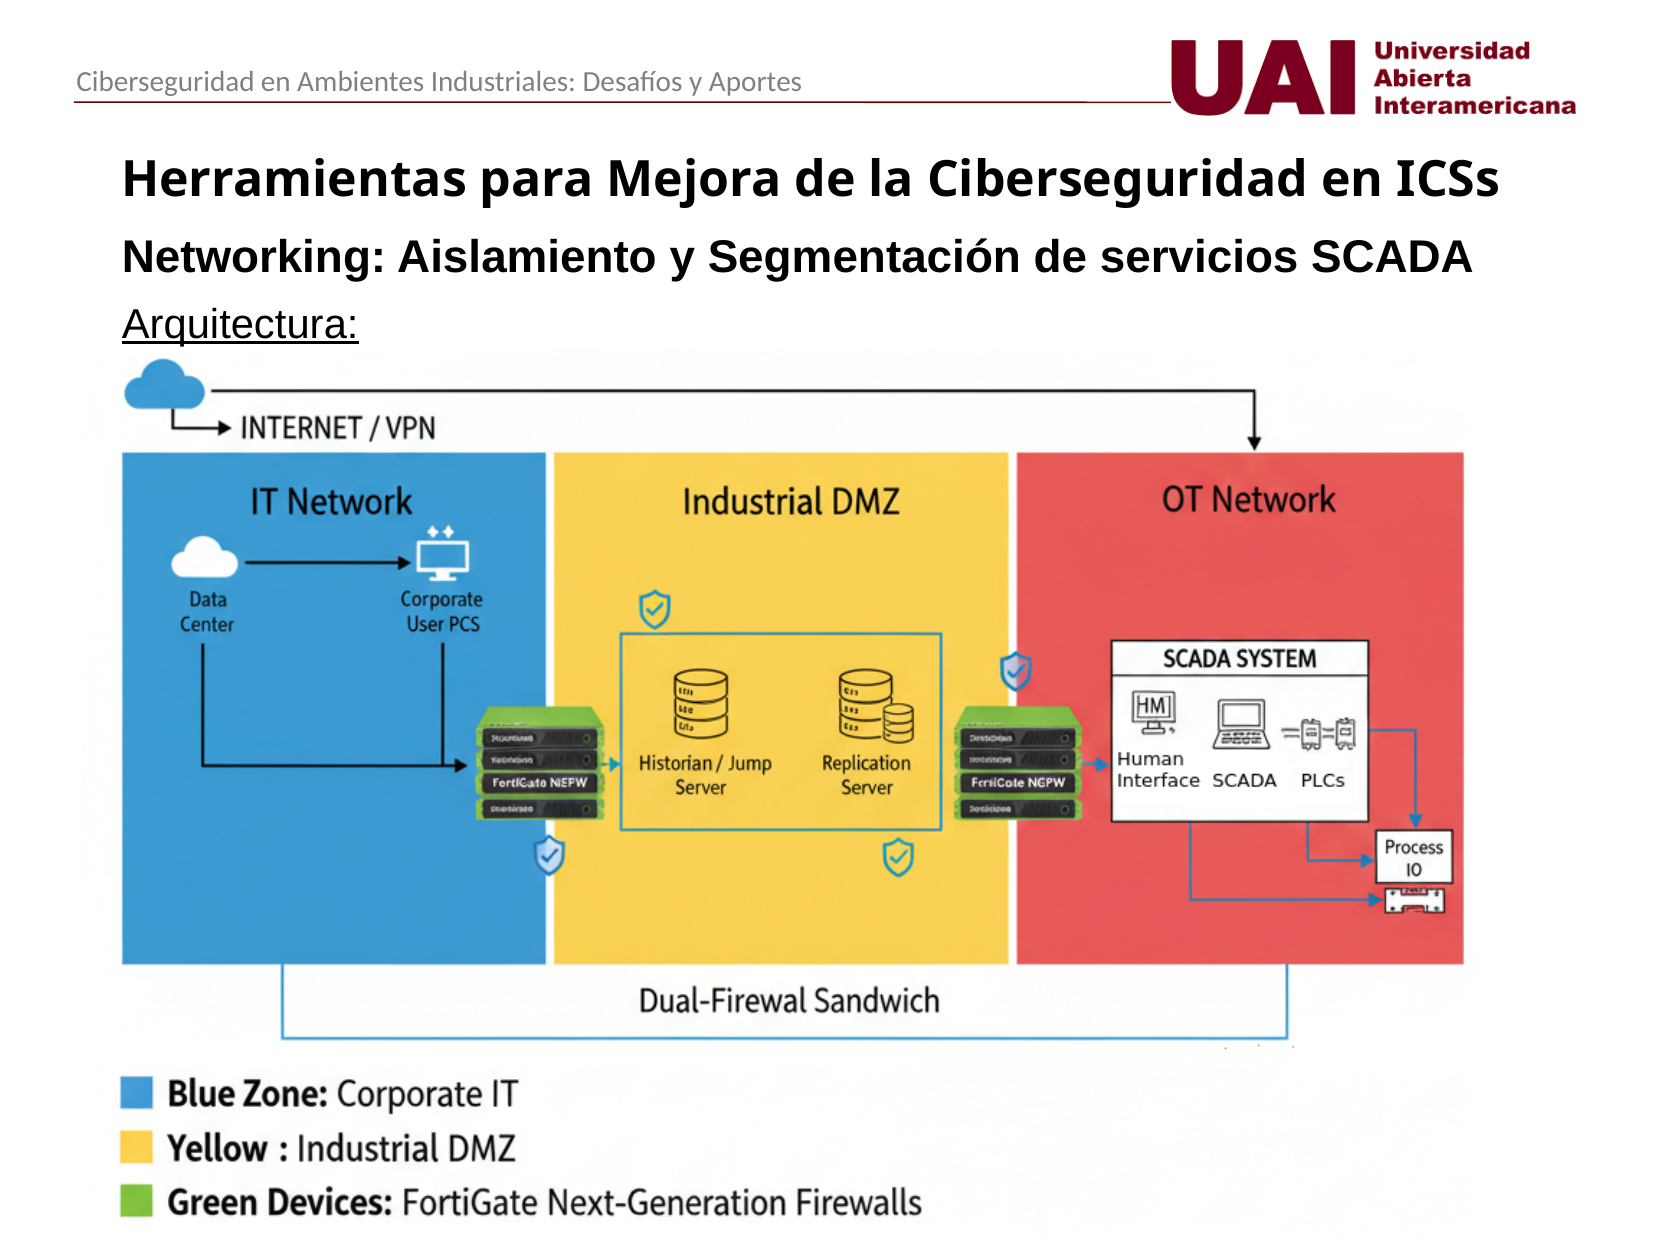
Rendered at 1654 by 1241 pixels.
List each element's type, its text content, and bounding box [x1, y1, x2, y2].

picture [1171, 40, 1577, 116]
text_box Herramientas para Mejora de la Ciberseguridad en ICSs [106, 135, 1516, 219]
text_box Networking: Aislamiento y Segmentación de servicios SCADA Arquitectura: [107, 223, 1512, 1089]
picture [82, 349, 1477, 1238]
